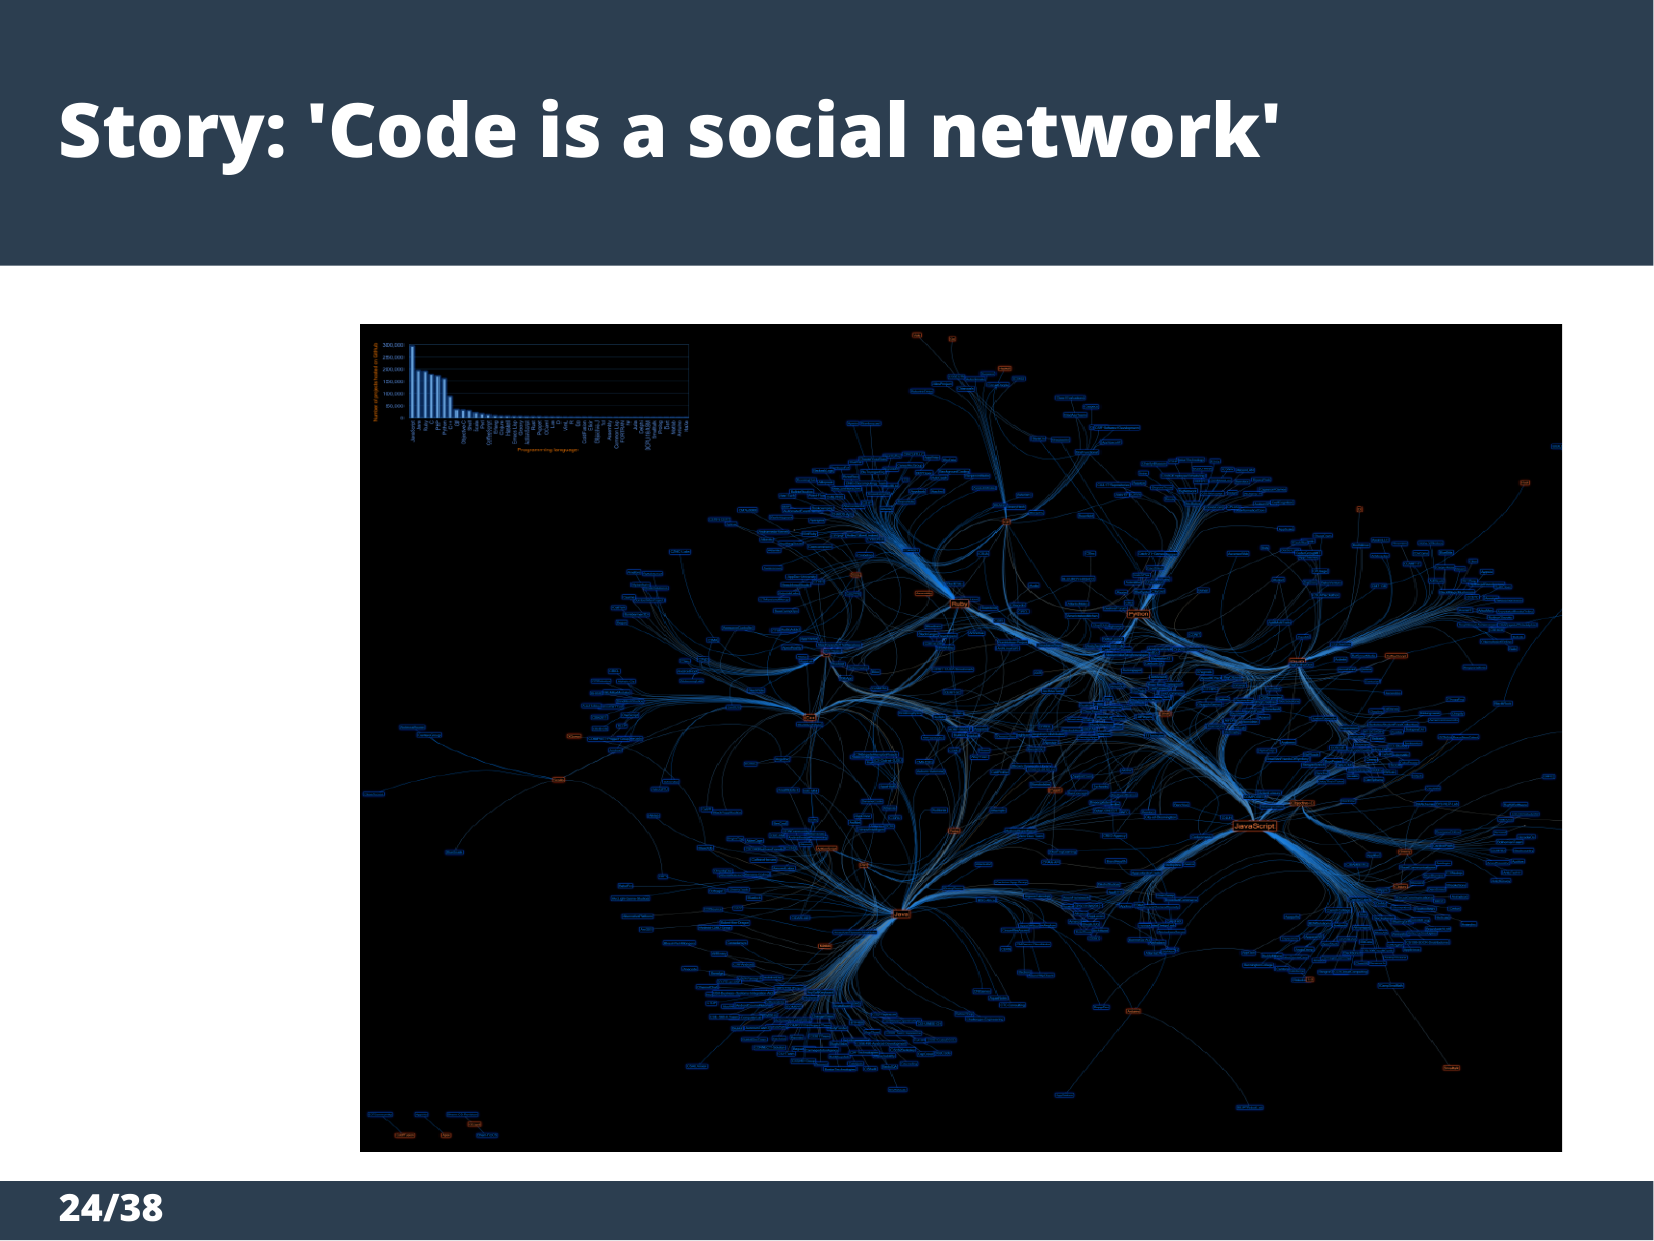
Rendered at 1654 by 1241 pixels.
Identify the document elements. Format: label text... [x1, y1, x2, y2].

title Story: 'Code is a social network' [59, 49, 1595, 207]
picture [91, 324, 1563, 1152]
